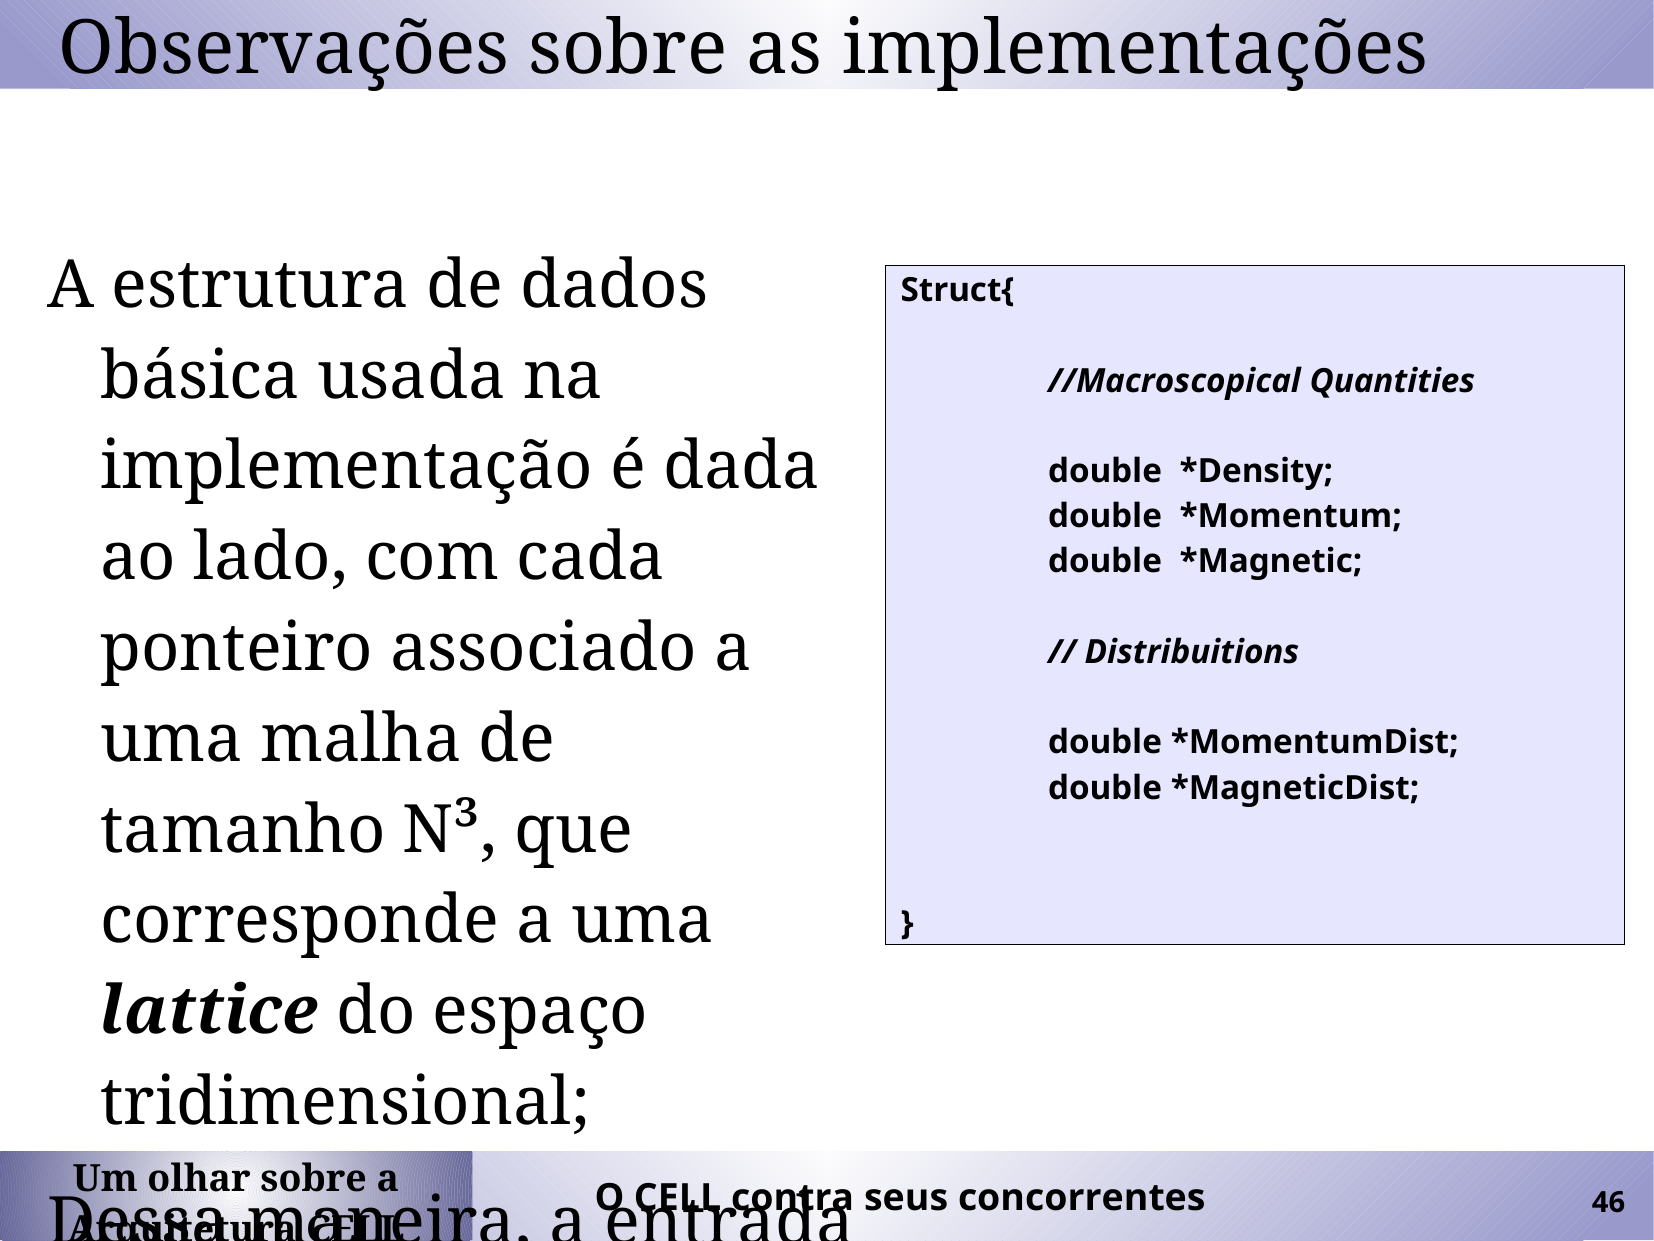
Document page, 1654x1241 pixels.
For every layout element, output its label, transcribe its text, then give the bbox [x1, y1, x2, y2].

title Observações sobre as implementações [59, 0, 1447, 89]
list A estrutura de dados básica usada na implementação é dada ao lado, com cada ponteiro associado a uma malha de tamanho N³, que corresponde a uma lattice do espaço tridimensional; Dessa maneira, a entrada N determina o esforço computacional envolvido e a precisão do resultado; [29, 236, 857, 1000]
text_box Struct{ //Macroscopical Quantities double *Density; double *Momentum; double *Magnetic; // Distribuitions double *MomentumDist; double *MagneticDist; } [885, 265, 1625, 945]
text_box O CELL contra seus concorrentes [501, 1151, 1300, 1241]
